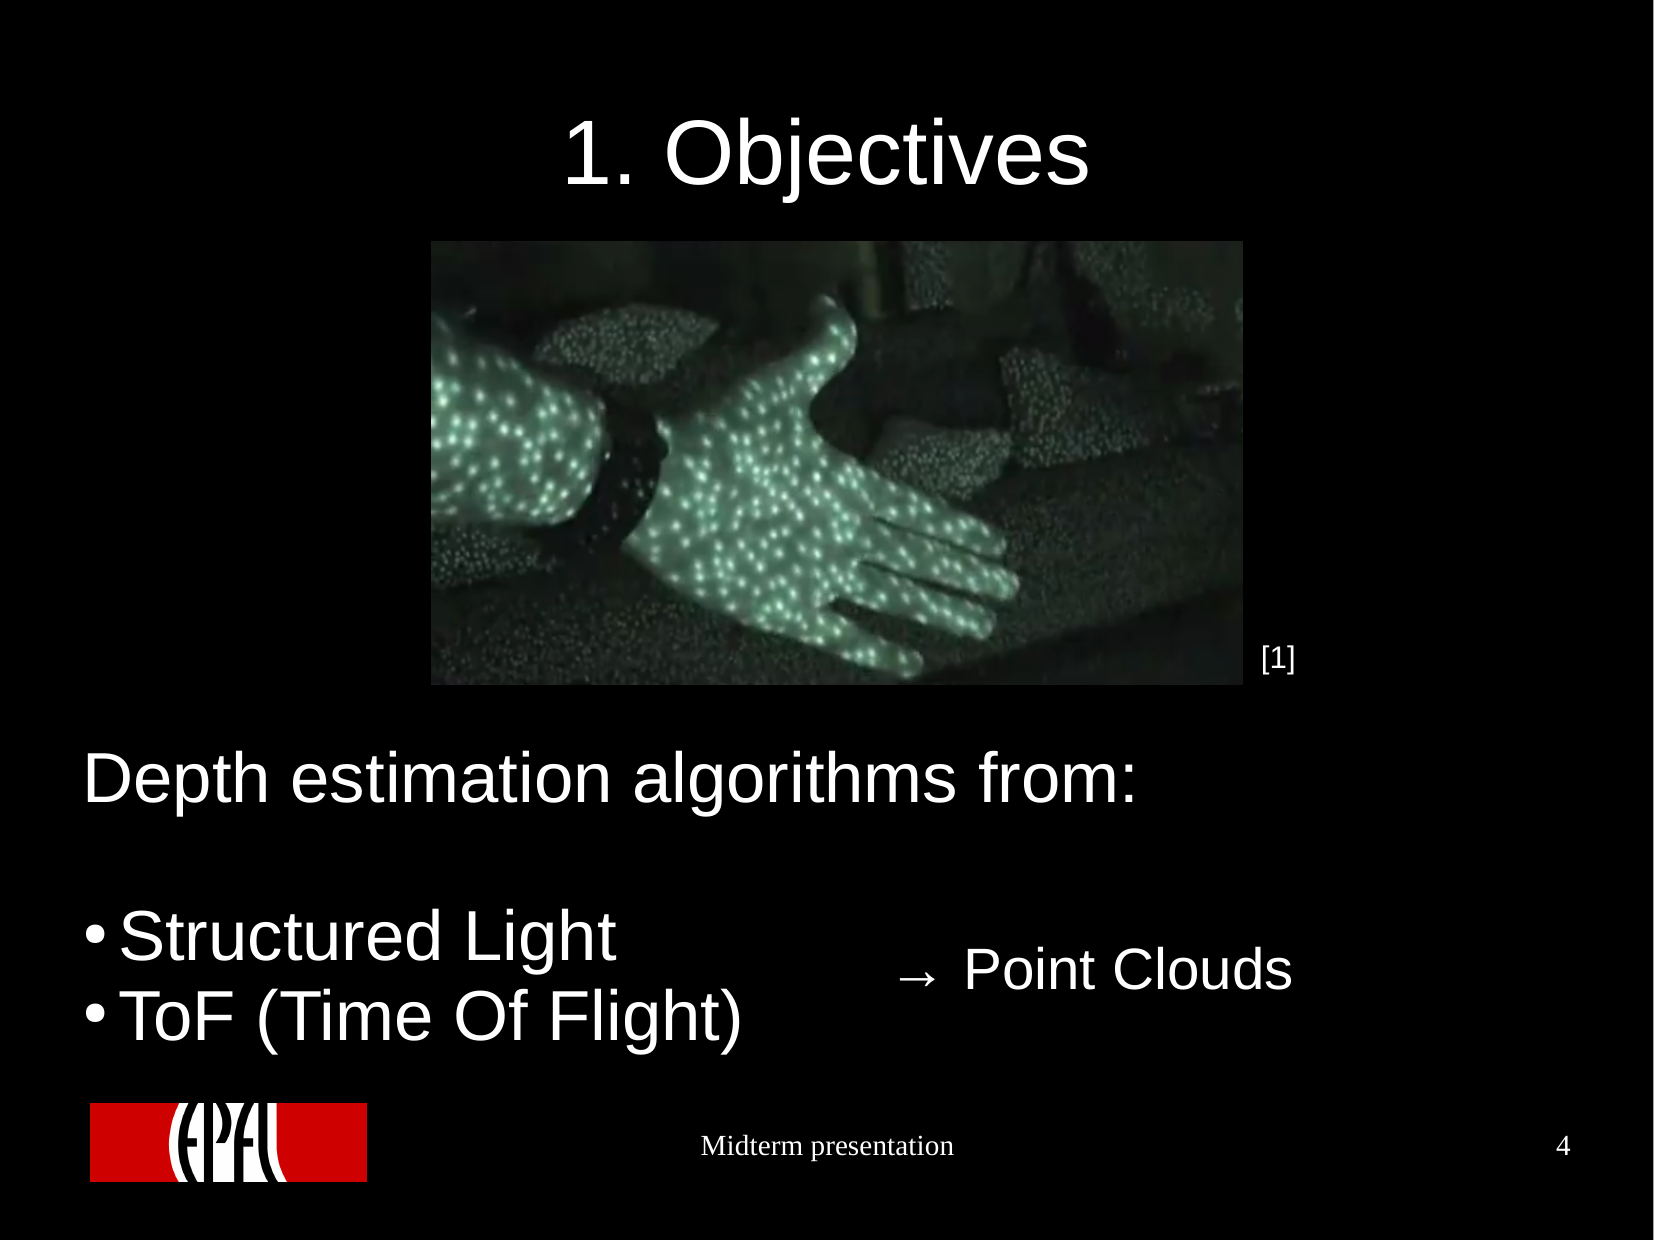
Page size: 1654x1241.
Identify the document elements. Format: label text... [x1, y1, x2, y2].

text_box → Point Clouds [874, 929, 1430, 1009]
picture [90, 1103, 367, 1182]
text_box [1] [1246, 633, 1424, 733]
picture [431, 241, 1243, 686]
title 1. Objectives [82, 49, 1571, 257]
subtitle Depth estimation algorithms from: Structured Light ToF (Time Of Flight) [82, 685, 1571, 1109]
